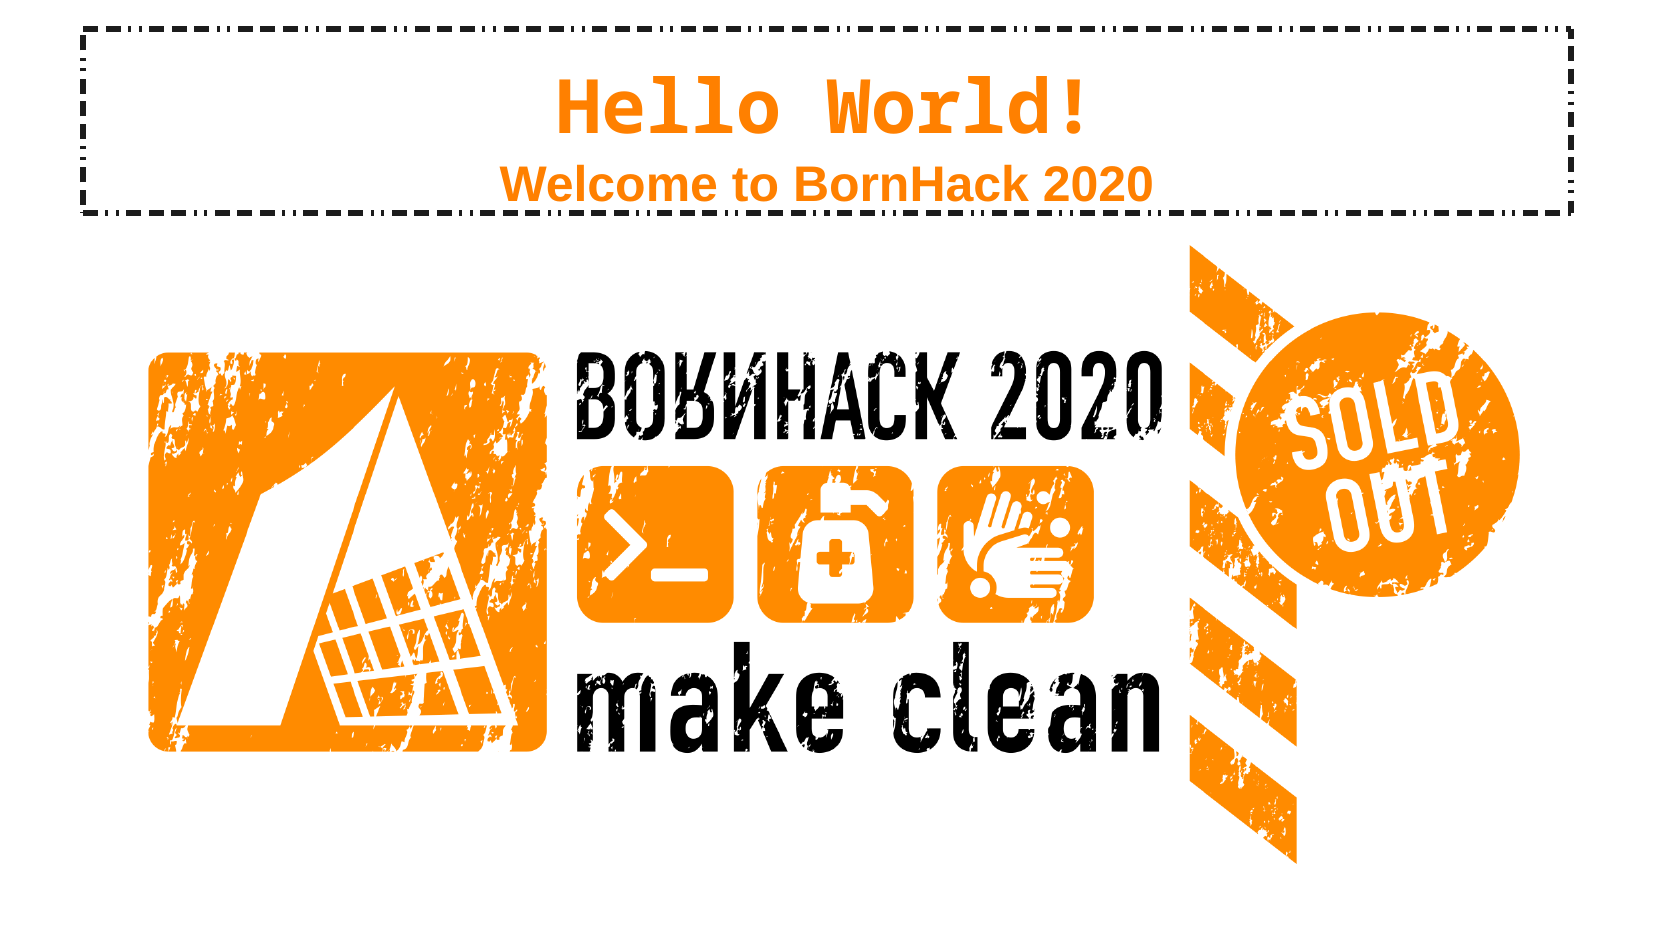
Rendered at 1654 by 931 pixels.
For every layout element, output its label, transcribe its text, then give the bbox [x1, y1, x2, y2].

picture [131, 224, 1524, 886]
title Hello World! Welcome to BornHack 2020 [82, 28, 1571, 213]
